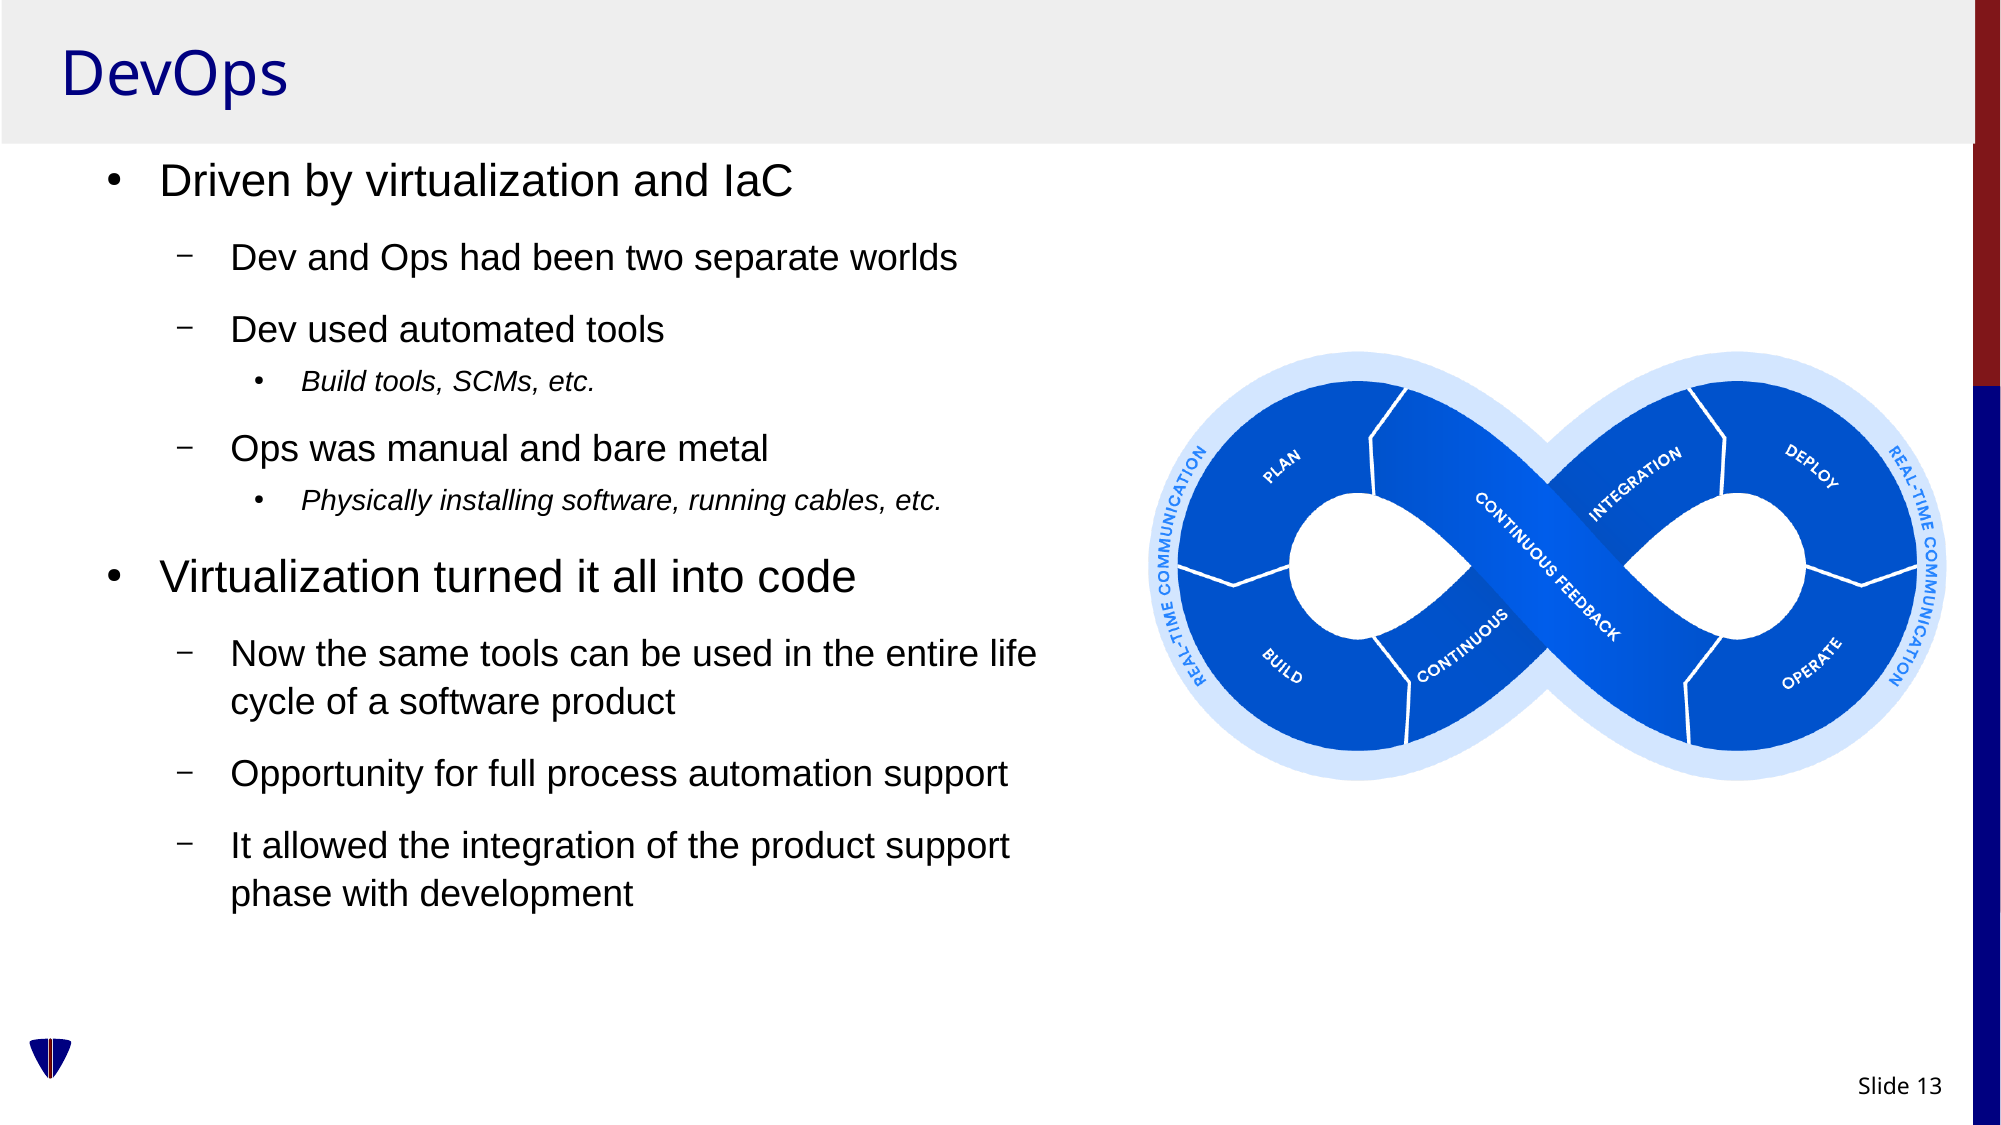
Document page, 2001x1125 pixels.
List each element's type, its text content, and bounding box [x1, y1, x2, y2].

picture [1122, 324, 1972, 807]
list Driven by virtualization and IaC Dev and Ops had been two separate worlds Dev used automated tools Build tools, SCMs, etc. Ops was manual and bare metal Physically installing software, running cables, etc. Virtualization turned it all into code Now the same tools can be used in the entire life cycle of a software product Opportunity for full process automation support It allowed the integration of the product support phase with development [88, 147, 1063, 975]
title DevOps [1, 0, 1976, 144]
